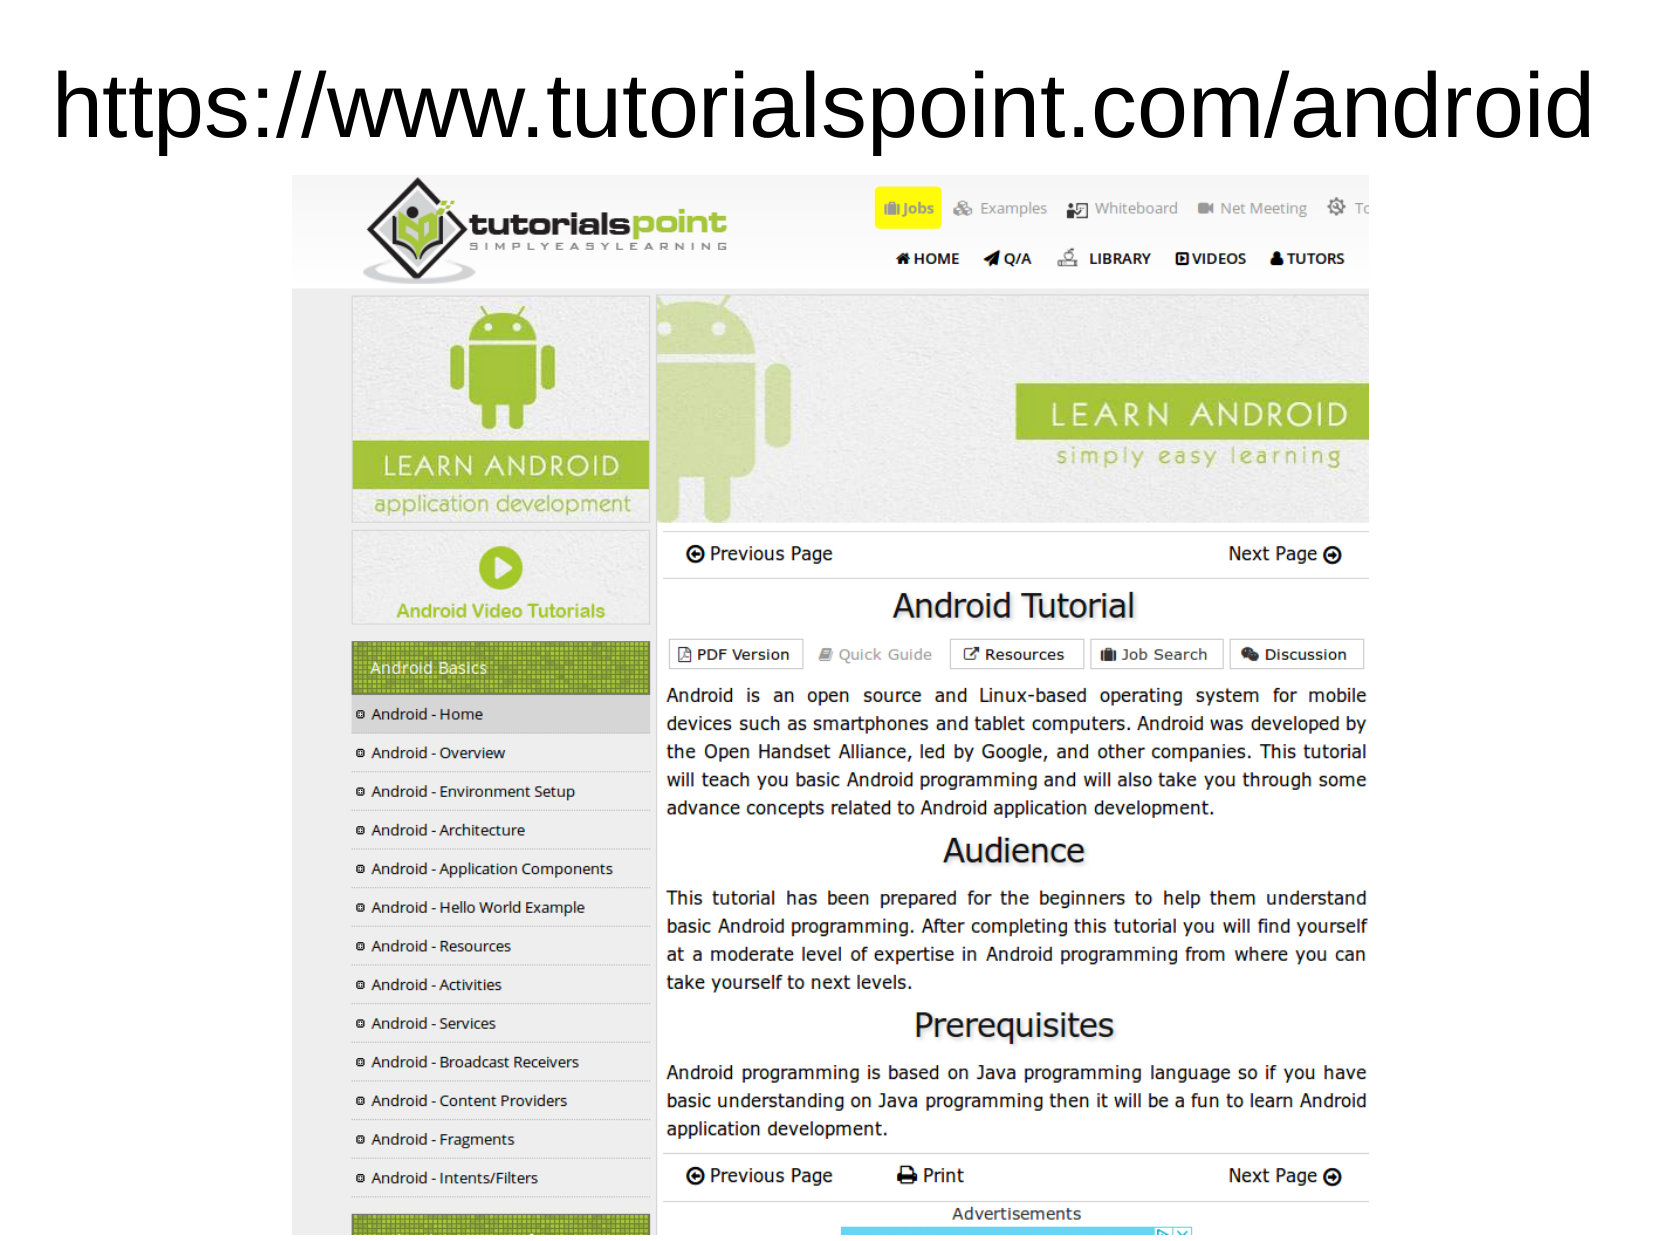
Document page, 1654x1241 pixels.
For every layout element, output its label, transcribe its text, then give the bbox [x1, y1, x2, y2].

title https://www.tutorialspoint.com/android [15, 2, 1636, 210]
picture [292, 175, 1369, 1235]
